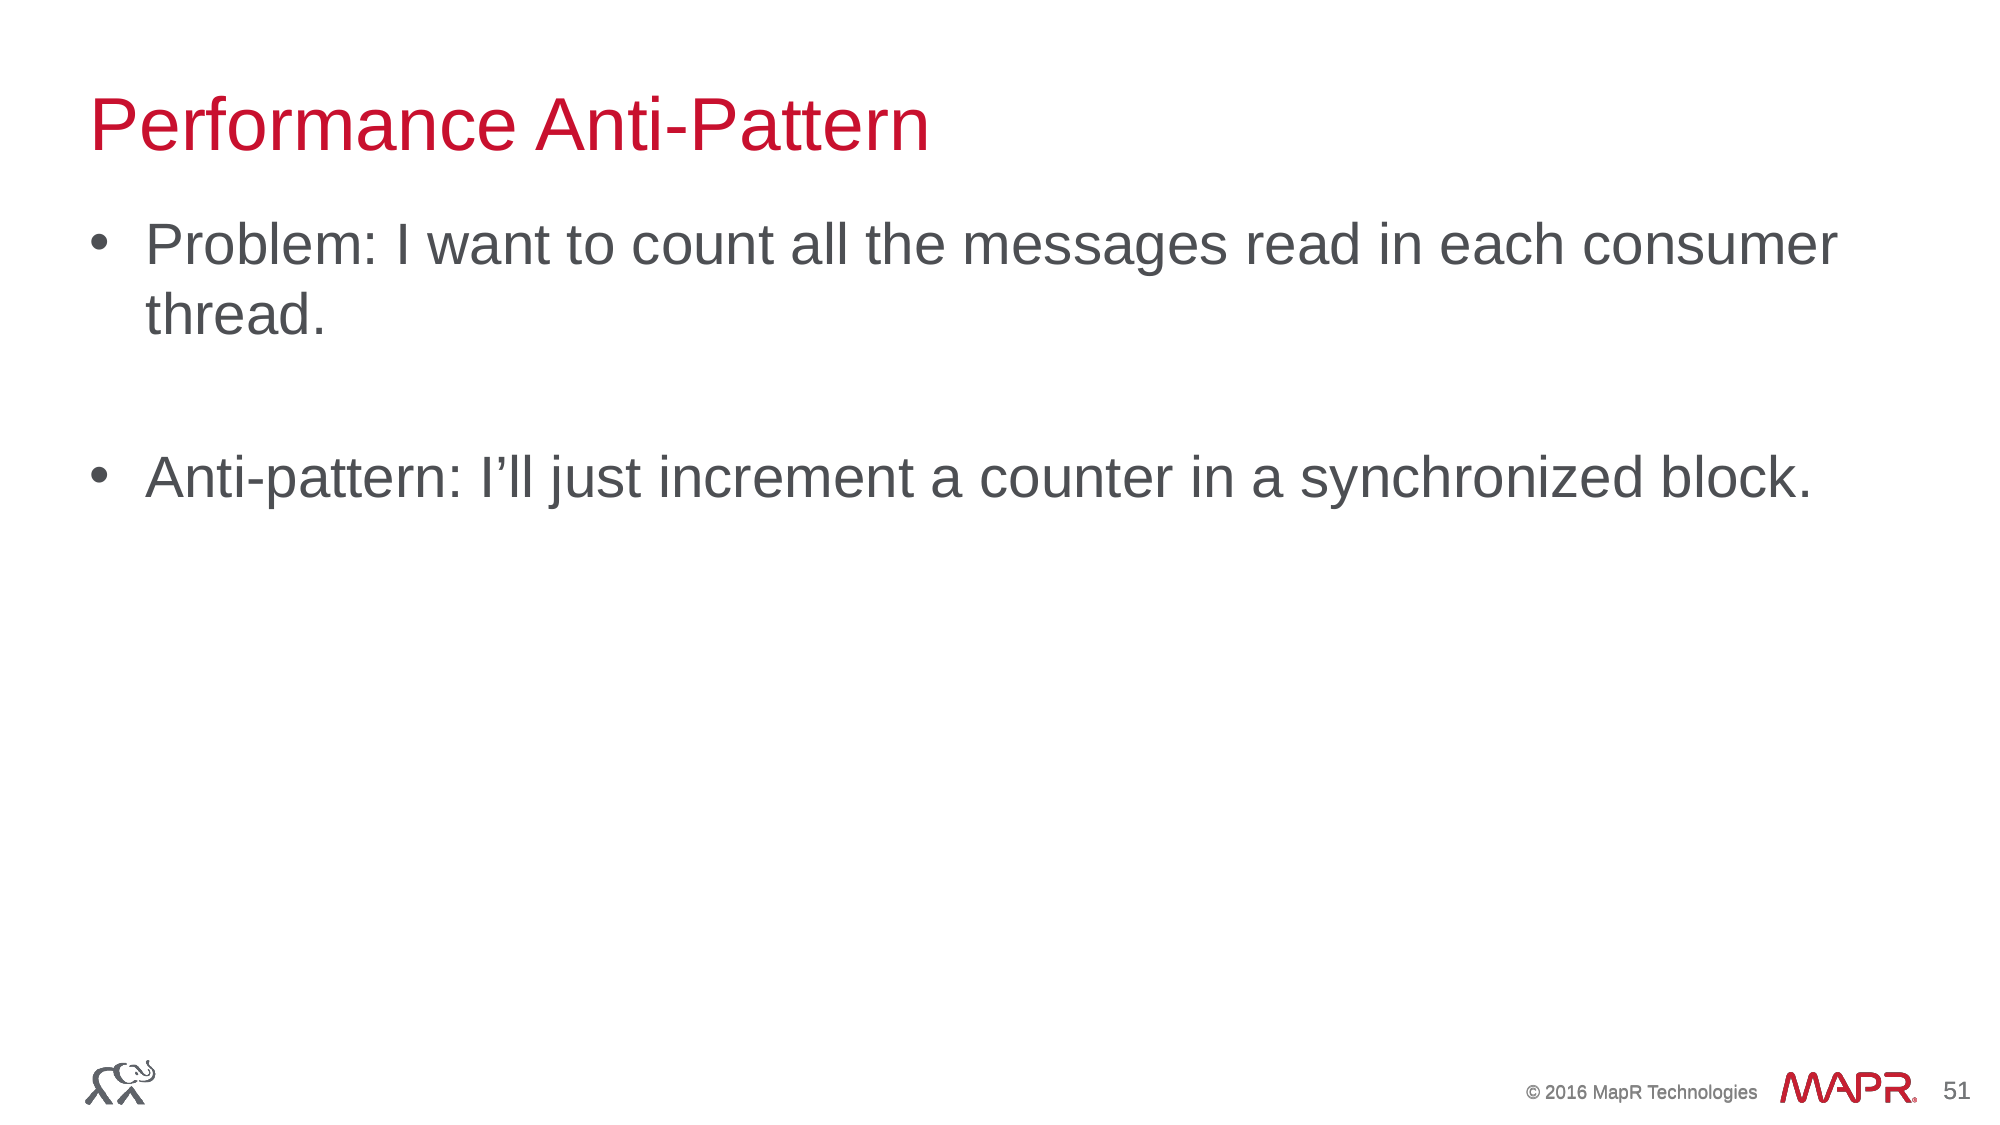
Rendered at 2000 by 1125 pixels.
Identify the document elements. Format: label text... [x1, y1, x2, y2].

title Performance Anti-Pattern [69, 45, 1869, 196]
list Problem: I want to count all the messages read in each consumer thread. Anti-pattern: I’ll just increment a counter in a synchronized block. [69, 196, 1869, 1005]
picture [75, 1038, 167, 1125]
